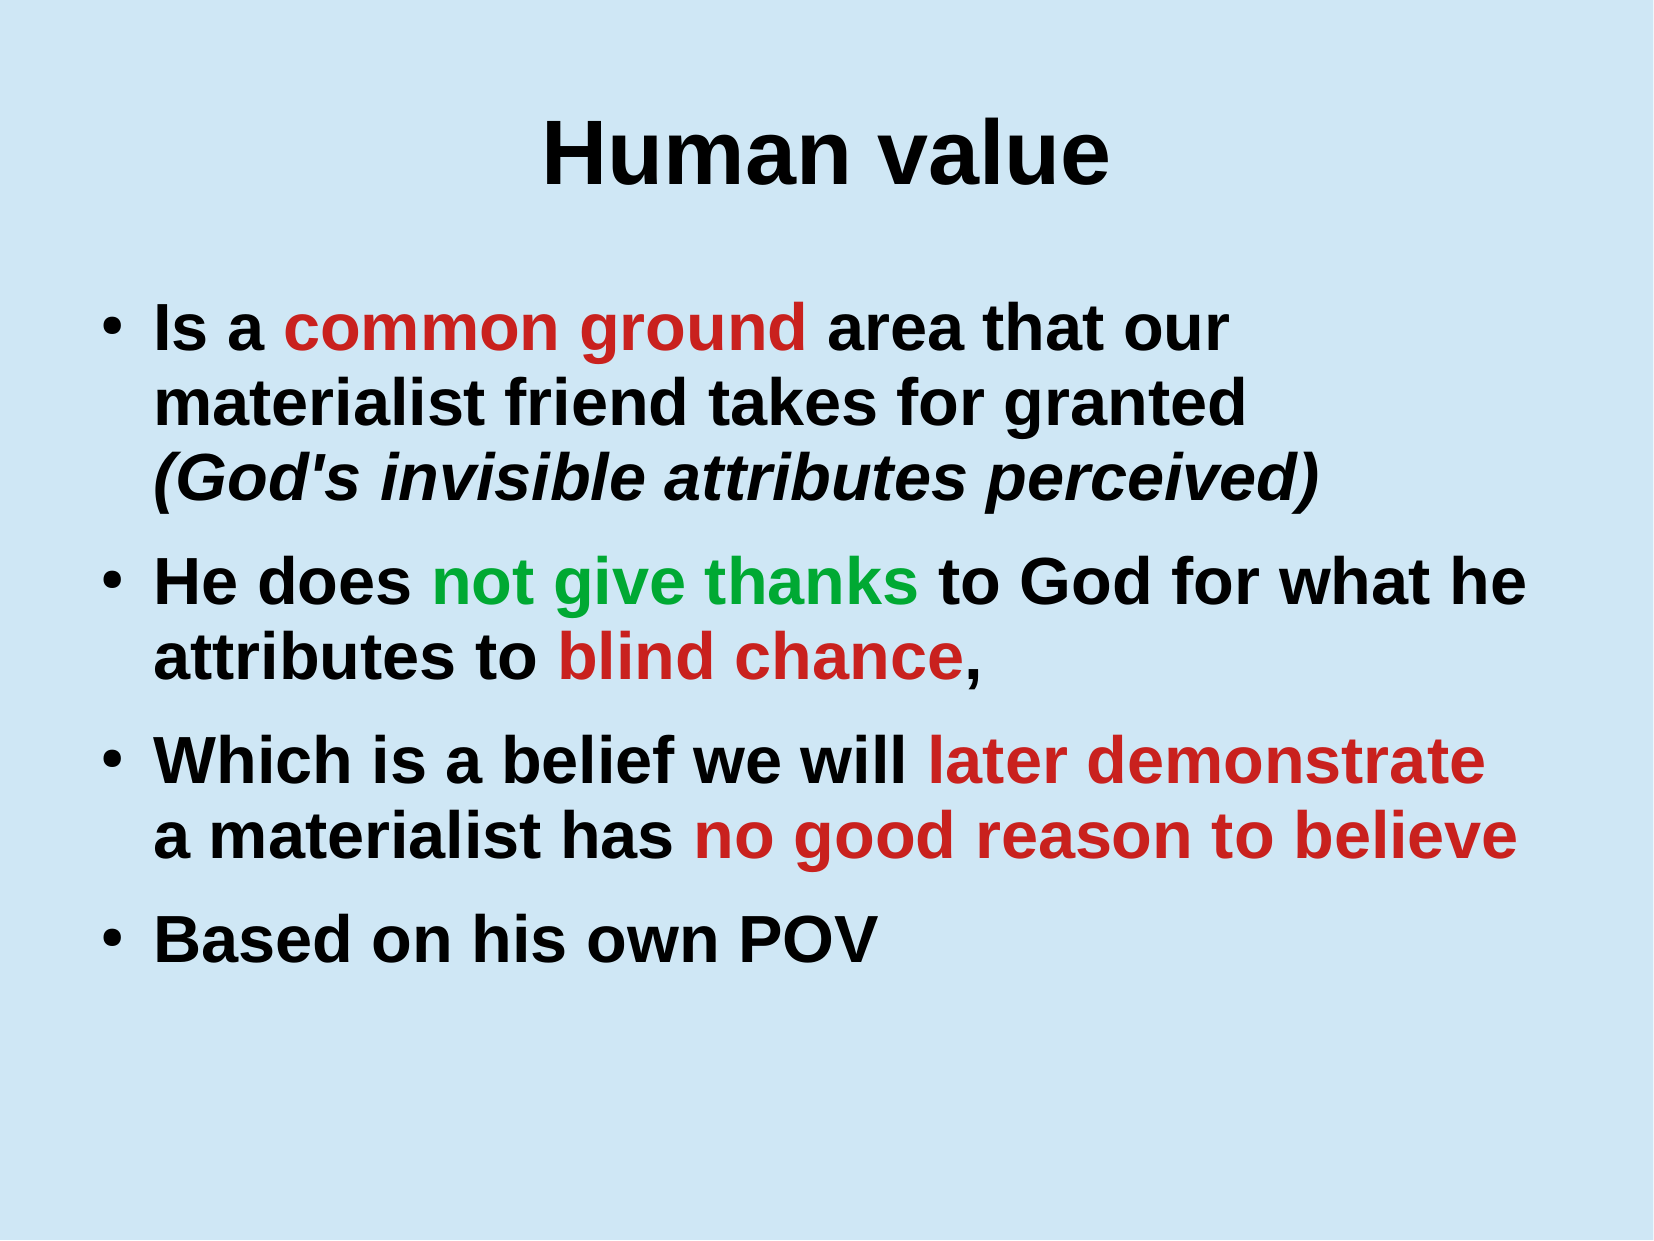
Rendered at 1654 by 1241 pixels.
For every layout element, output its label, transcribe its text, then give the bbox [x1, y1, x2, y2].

list Is a common ground area that our materialist friend takes for granted (God's invisible attributes perceived) He does not give thanks to God for what he attributes to blind chance, Which is a belief we will later demonstrate a materialist has no good reason to believe Based on his own POV [82, 290, 1571, 1010]
title Human value [82, 49, 1571, 257]
